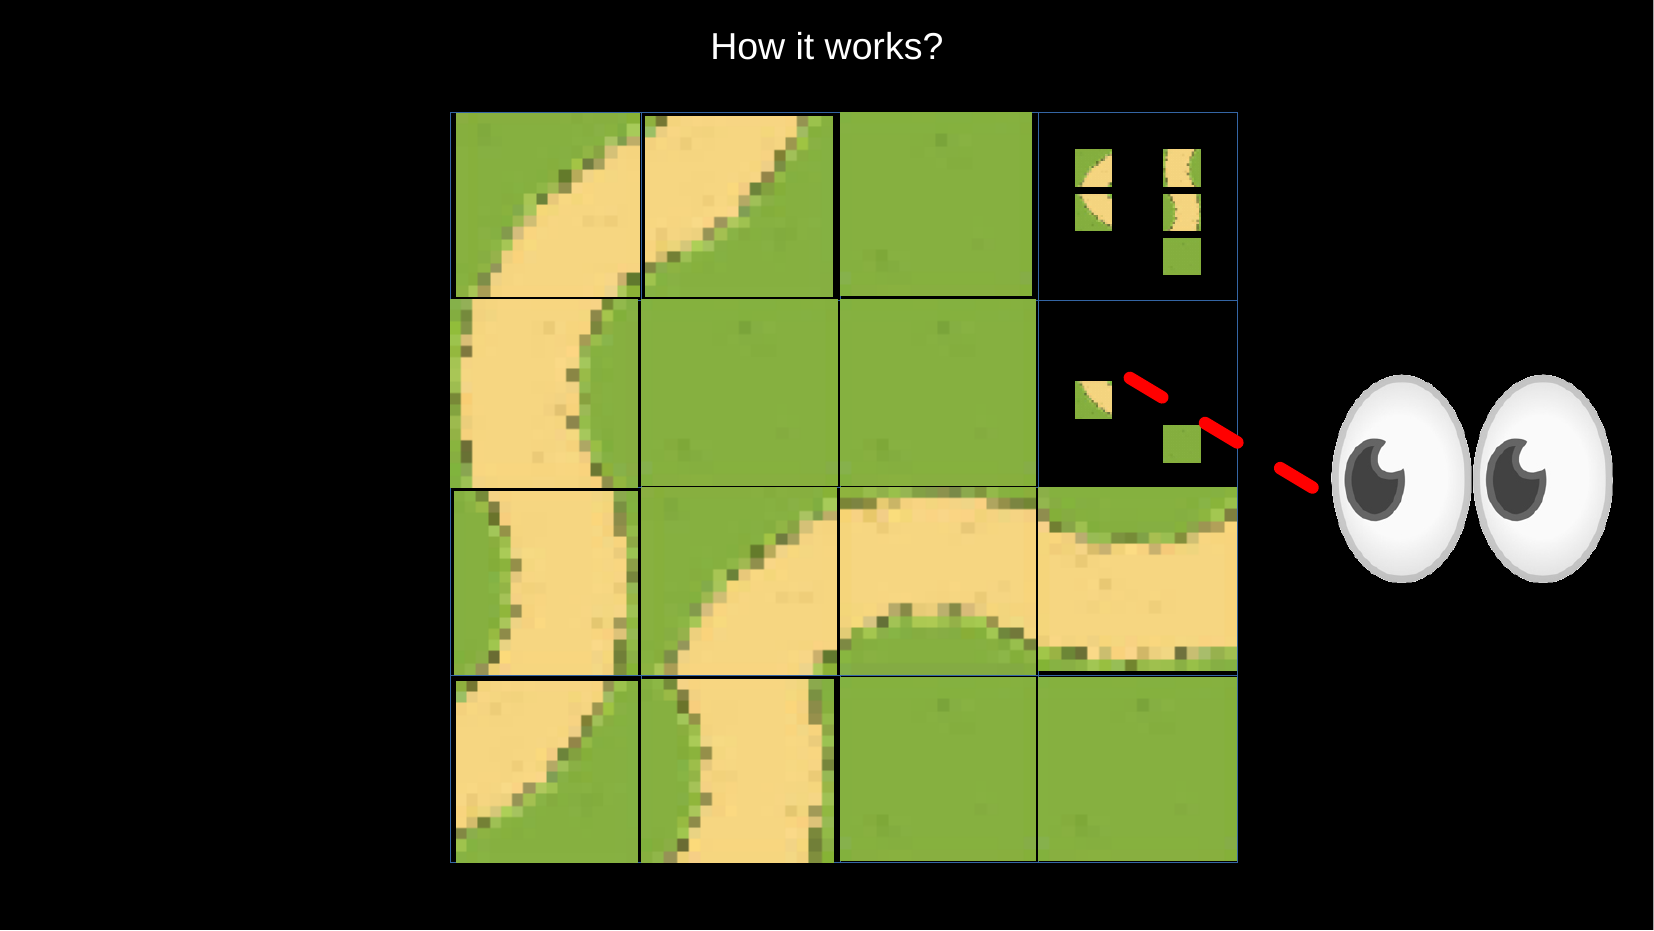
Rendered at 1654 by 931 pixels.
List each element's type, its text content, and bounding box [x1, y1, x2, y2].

picture [645, 116, 833, 297]
picture [1038, 677, 1237, 862]
picture [641, 679, 834, 863]
picture [1038, 487, 1237, 671]
picture [840, 677, 1036, 862]
picture [456, 113, 640, 297]
picture [1163, 238, 1201, 275]
text_box How it works? [0, 18, 1654, 76]
picture [1075, 381, 1112, 419]
picture [454, 491, 638, 676]
picture [1075, 149, 1112, 187]
picture [1331, 374, 1613, 583]
picture [456, 681, 638, 863]
picture [641, 299, 838, 676]
picture [840, 112, 1032, 296]
picture [1163, 425, 1201, 463]
picture [450, 299, 638, 488]
picture [1075, 194, 1112, 231]
picture [1163, 194, 1201, 231]
picture [840, 299, 1036, 676]
picture [1163, 149, 1201, 187]
